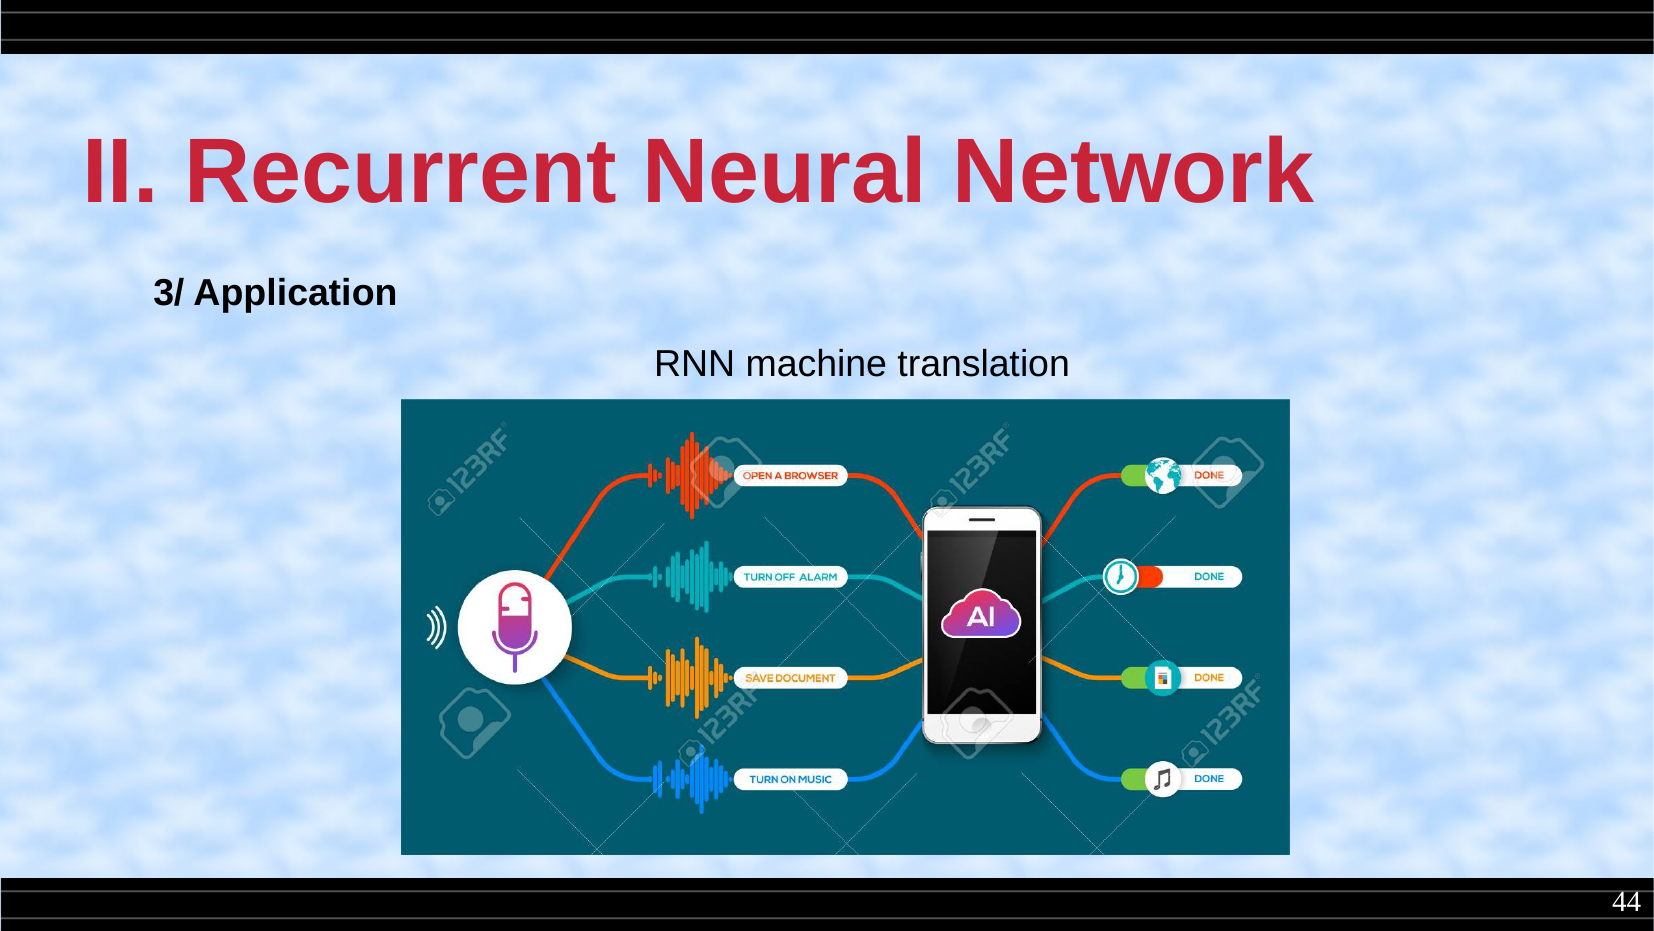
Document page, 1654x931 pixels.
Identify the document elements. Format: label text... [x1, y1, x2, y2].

title II. Recurrent Neural Network [82, 92, 1571, 248]
list 3/ Application RNN machine translation [82, 271, 1571, 757]
picture [0, 0, 1654, 931]
